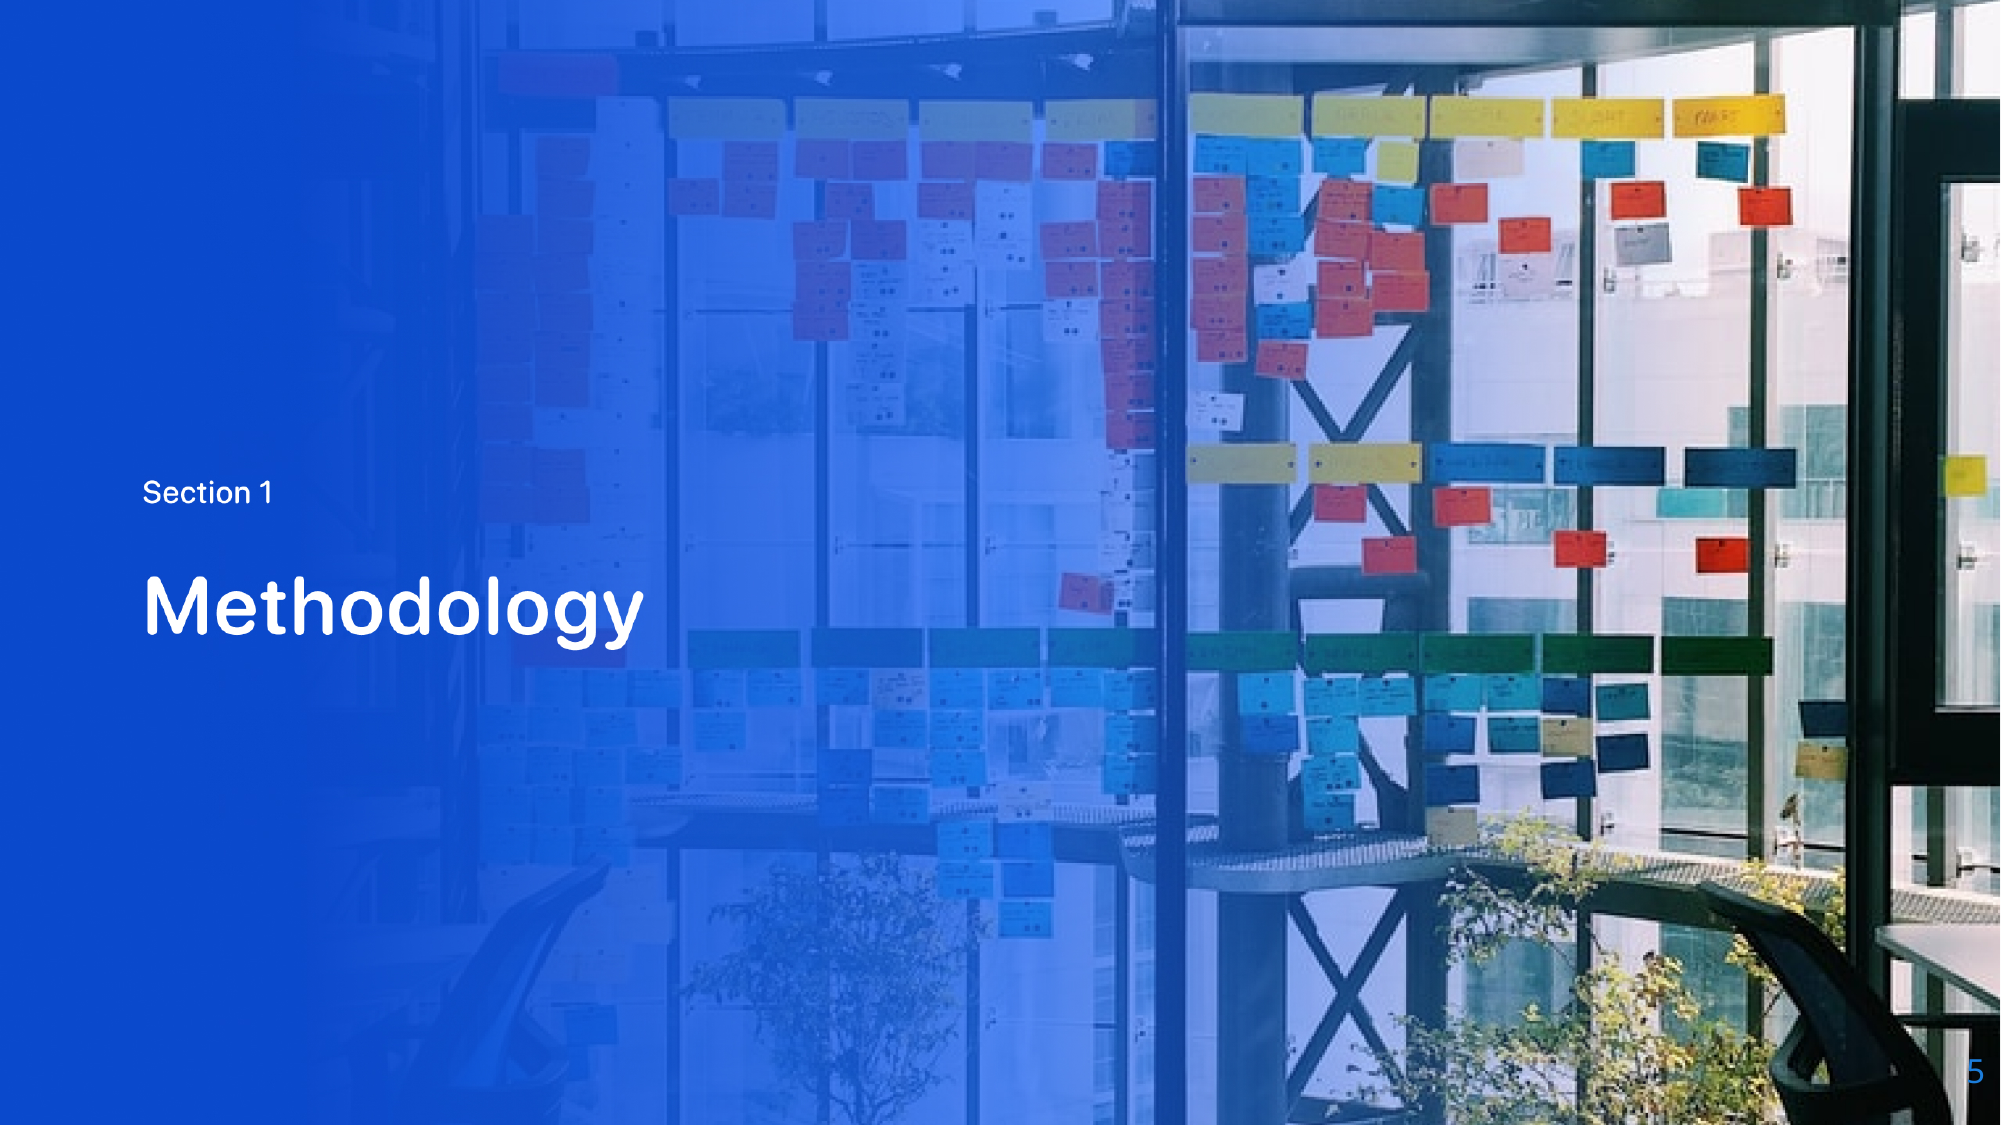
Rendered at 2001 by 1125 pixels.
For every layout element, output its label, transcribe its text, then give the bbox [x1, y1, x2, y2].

picture [0, 0, 2001, 1125]
slide_number <number> [1550, 1042, 2000, 1103]
